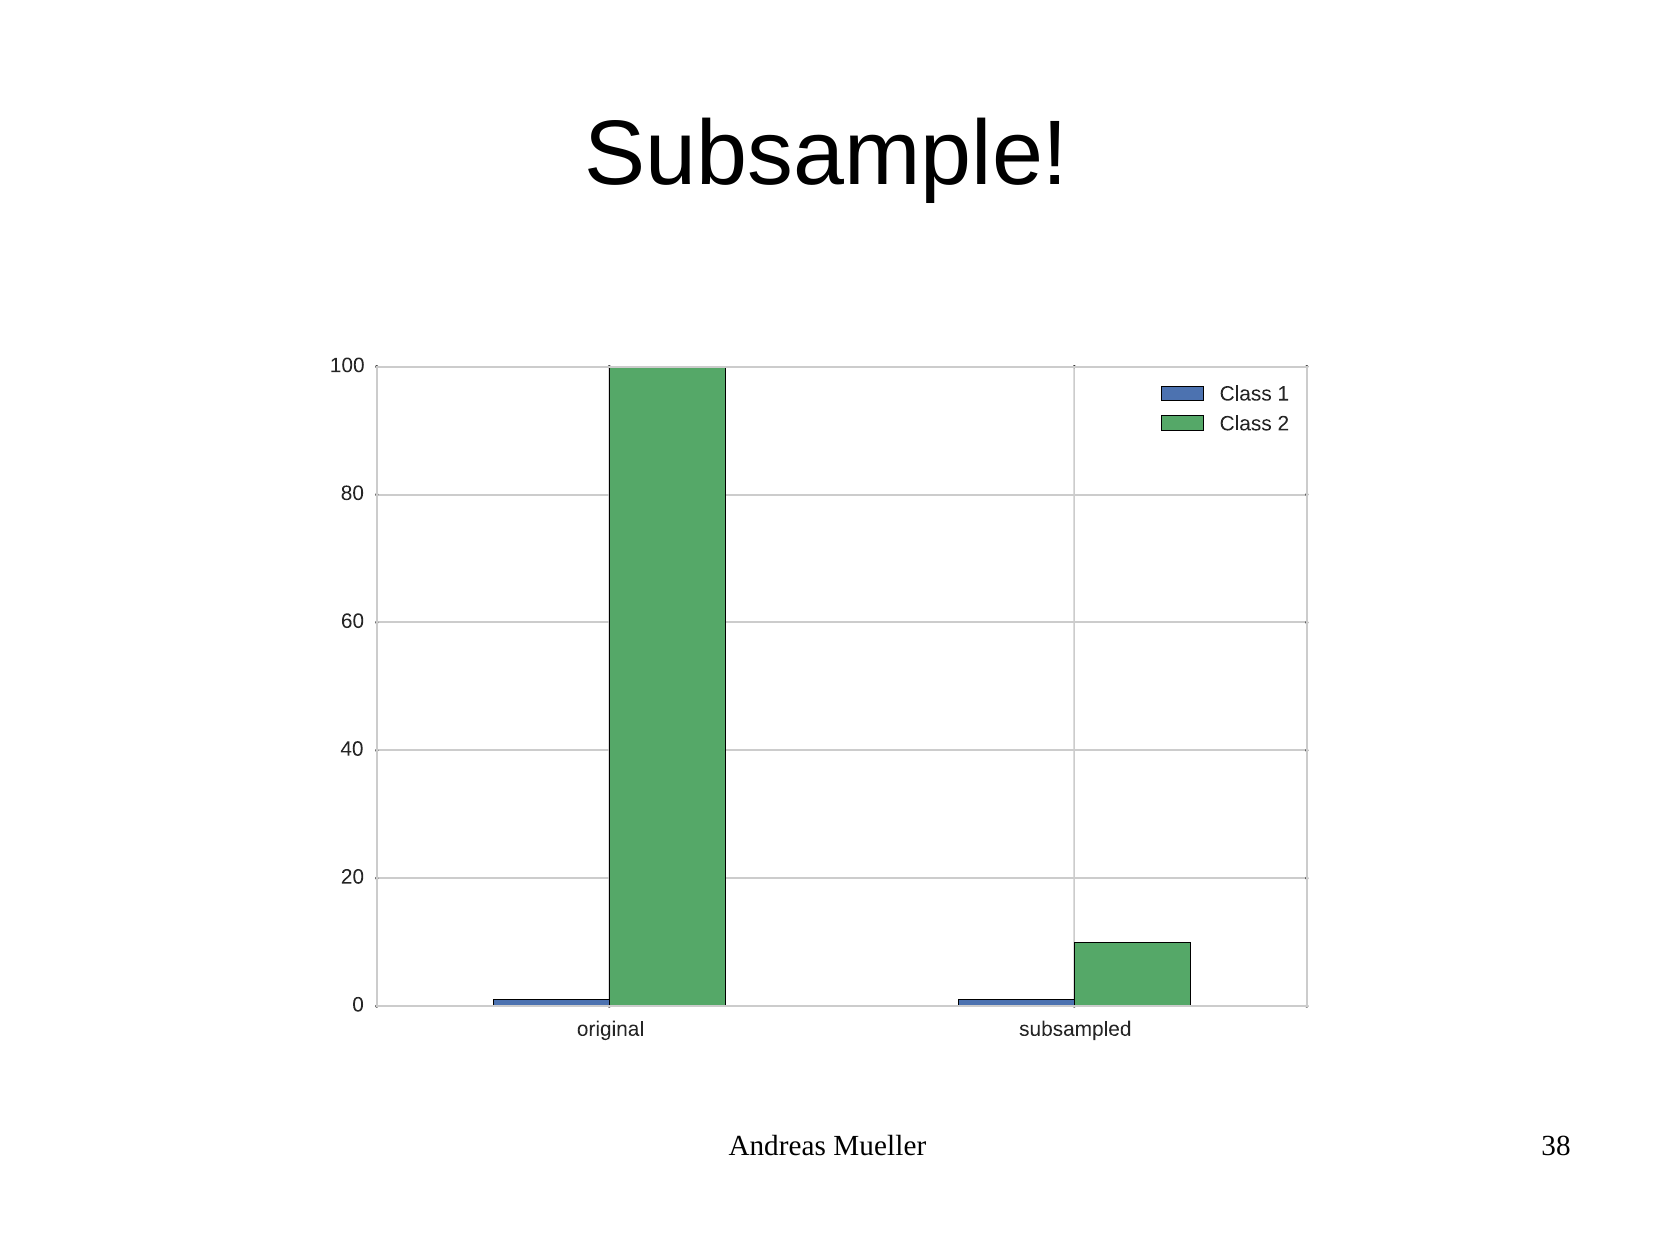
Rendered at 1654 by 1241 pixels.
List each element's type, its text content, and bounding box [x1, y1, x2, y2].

title Subsample! [82, 49, 1571, 257]
picture [226, 283, 1428, 1111]
